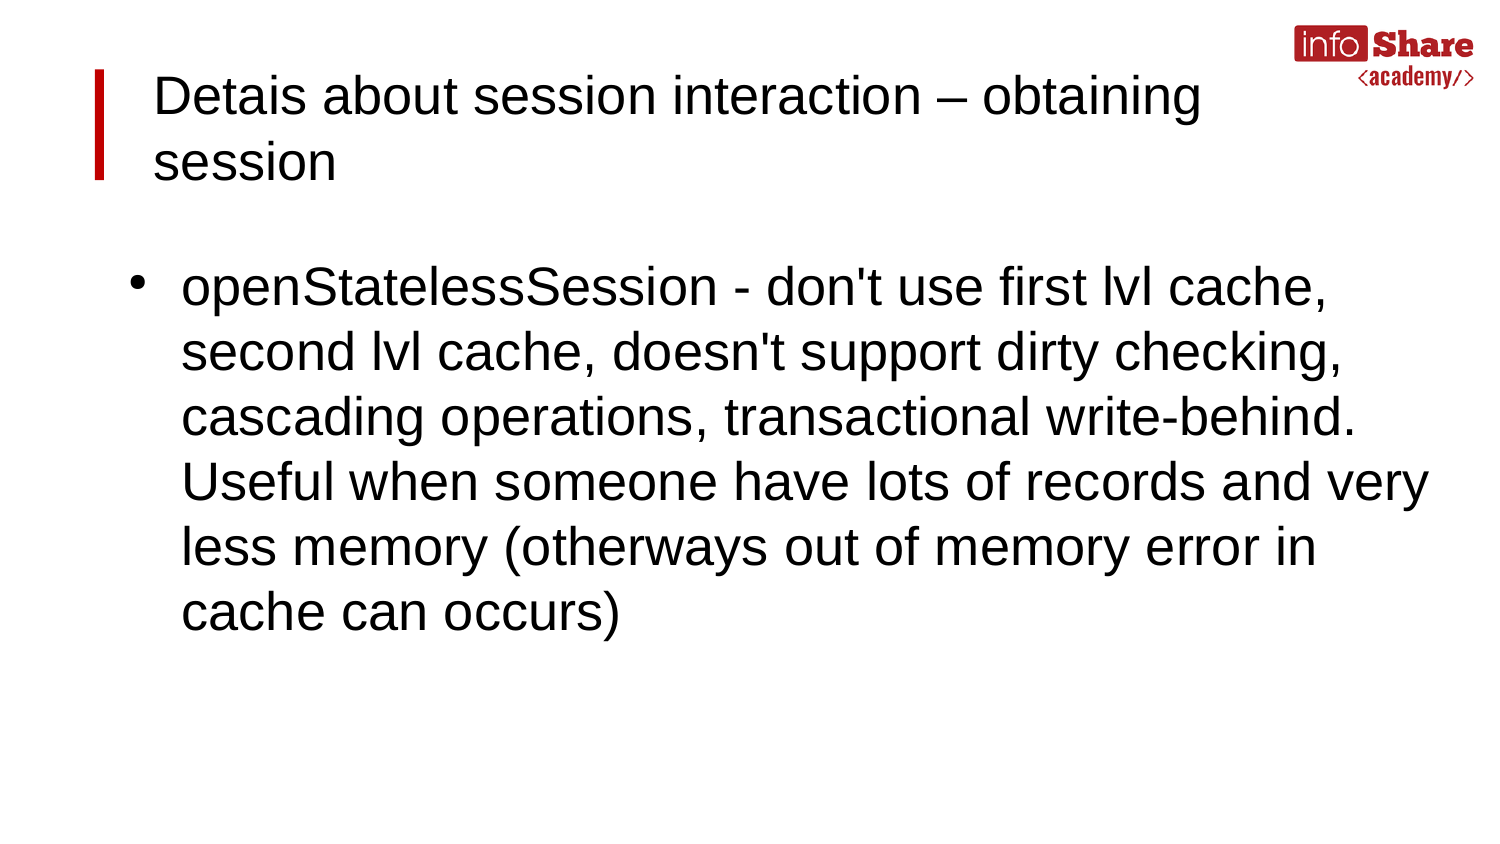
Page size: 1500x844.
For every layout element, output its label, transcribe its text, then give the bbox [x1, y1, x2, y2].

list openStatelessSession - don't use first lvl cache, second lvl cache, doesn't support dirty checking, cascading operations, transactional write-behind. Useful when someone have lots of records and very less memory (otherways out of memory error in cache can occurs) [95, 236, 1453, 753]
title Detais about session interaction – obtaining session [138, 45, 1312, 187]
picture [1267, 0, 1500, 117]
